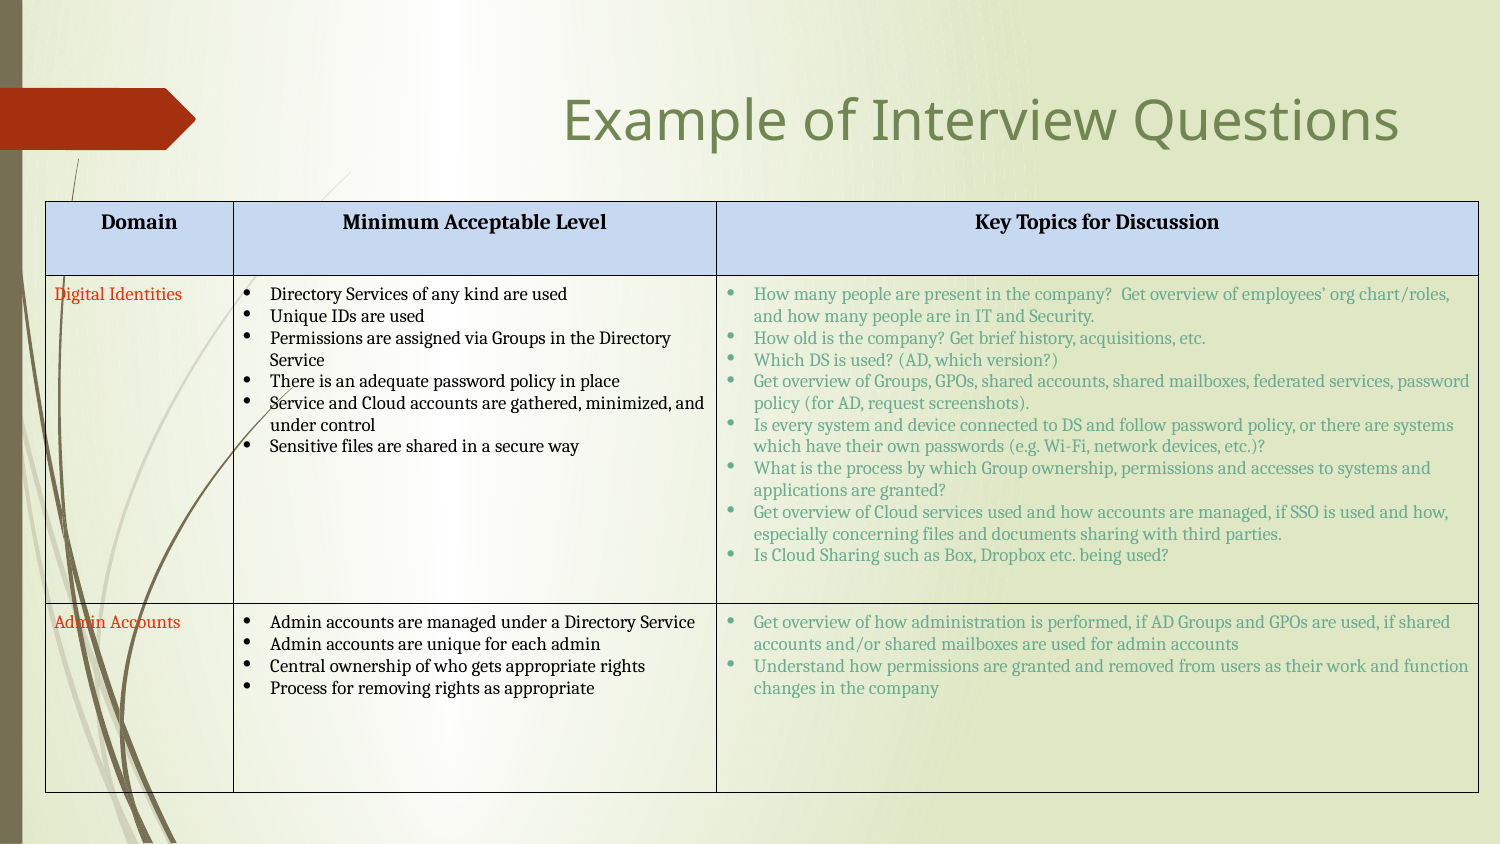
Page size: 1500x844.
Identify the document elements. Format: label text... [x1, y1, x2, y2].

table_header Key Topics for Discussion [717, 202, 1478, 275]
table_cell Digital Identities [46, 276, 233, 603]
table_cell How many people are present in the company? Get overview of employees’ org chart/roles, and how many people are in IT and Security. How old is the company? Get brief history, acquisitions, etc. Which DS is used? (AD, which version?) Get overview of Groups, GPOs, shared accounts, shared mailboxes, federated services, password policy (for AD, request screenshots). Is every system and device connected to DS and follow password policy, or there are systems which have their own passwords (e.g. Wi-Fi, network devices, etc.)? What is the process by which Group ownership, permissions and accesses to systems and applications are granted? Get overview of Cloud services used and how accounts are managed, if SSO is used and how, especially concerning files and documents sharing with third parties. Is Cloud Sharing such as Box, Dropbox etc. being used? [717, 276, 1478, 603]
table_cell Directory Services of any kind are used Unique IDs are used Permissions are assigned via Groups in the Directory Service There is an adequate password policy in place Service and Cloud accounts are gathered, minimized, and under control Sensitive files are shared in a secure way [234, 276, 716, 603]
table_cell Admin Accounts [46, 604, 233, 792]
title Example of Interview Questions [319, 76, 1416, 201]
table_cell Get overview of how administration is performed, if AD Groups and GPOs are used, if shared accounts and/or shared mailboxes are used for admin accounts Understand how permissions are granted and removed from users as their work and function changes in the company [717, 604, 1478, 792]
table_cell Admin accounts are managed under a Directory Service Admin accounts are unique for each admin Central ownership of who gets appropriate rights Process for removing rights as appropriate [234, 604, 716, 792]
table_header Minimum Acceptable Level [234, 202, 716, 275]
table_header Domain [46, 202, 233, 275]
